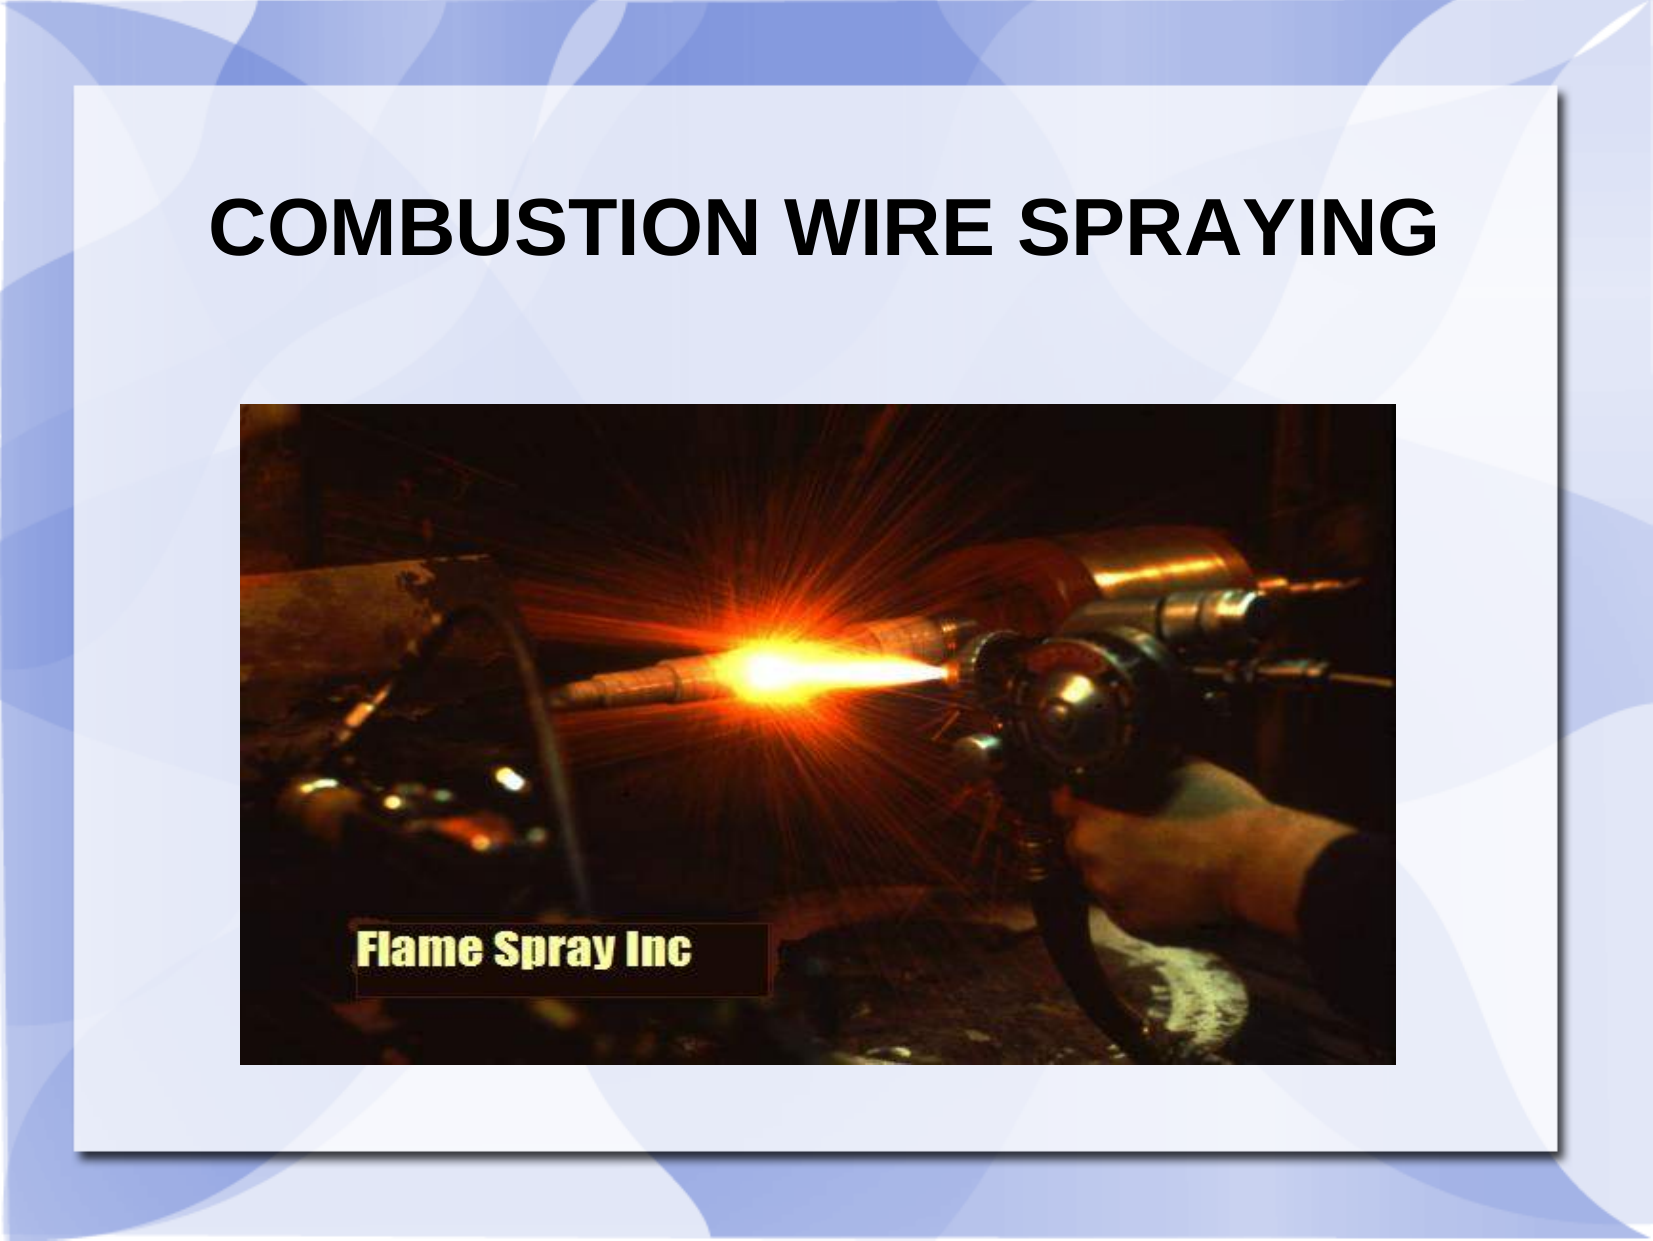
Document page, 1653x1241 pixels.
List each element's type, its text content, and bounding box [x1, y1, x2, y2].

picture [0, 0, 1653, 1241]
title COMBUSTION WIRE SPRAYING [180, 119, 1471, 324]
